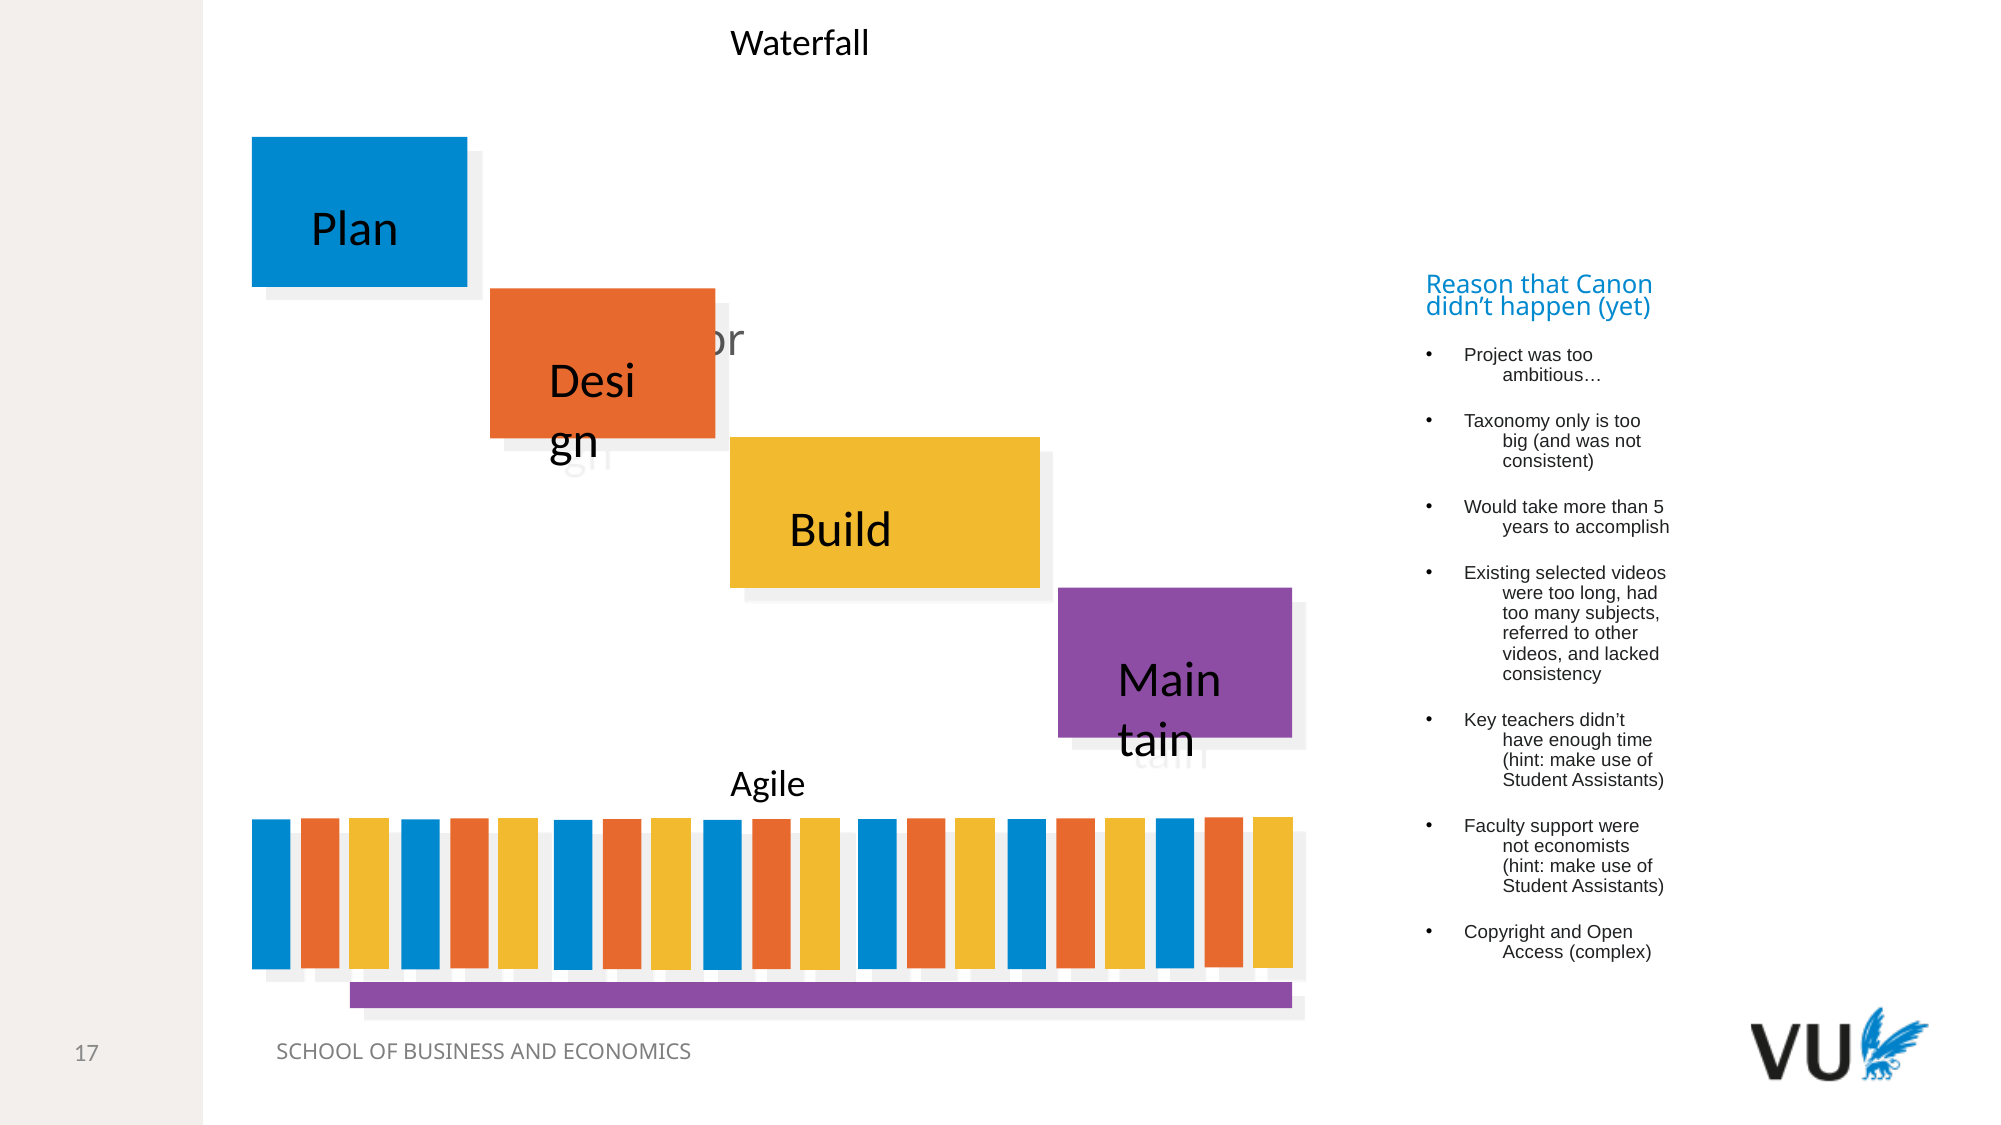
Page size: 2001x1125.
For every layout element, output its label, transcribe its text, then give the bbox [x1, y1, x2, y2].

text_box Agile [715, 751, 822, 813]
text_box [301, 818, 340, 969]
text_box [1204, 817, 1244, 968]
list Reason that Canon didn’t happen (yet) Project was too ambitious… Taxonomy only is too big (and was not consistent) Would take more than 5 years to accomplish Existing selected videos were too long, had too many subjects, referred to other videos, and lacked consistency Key teachers didn’t have enough time (hint: make use of Student Assistants) Faculty support were not economists (hint: make use of Student Assistants) Copyright and Open Access (complex) [1425, 276, 1927, 978]
text_box SCHOOL OF BUSINESS AND ECONOMICS [276, 977, 1413, 1125]
text_box [553, 819, 593, 970]
text_box [349, 818, 389, 969]
text_box [703, 819, 742, 970]
text_box [752, 819, 791, 970]
text_box [252, 819, 291, 970]
chart [271, 273, 1039, 974]
text_box [1056, 818, 1095, 969]
text_box [349, 982, 1293, 1009]
text_box [801, 819, 840, 970]
text_box [1105, 818, 1144, 969]
text_box Maintain [1058, 587, 1293, 738]
text_box [602, 819, 642, 970]
text_box [956, 818, 995, 969]
text_box [1155, 818, 1195, 969]
text_box [499, 818, 538, 969]
text_box [73, 977, 203, 1125]
text_box Plan [251, 136, 468, 287]
text_box [450, 818, 489, 969]
text_box [858, 819, 897, 970]
text_box [1007, 819, 1046, 970]
text_box [401, 819, 440, 970]
text_box Design [490, 288, 716, 439]
text_box [651, 819, 691, 970]
text_box [1253, 817, 1293, 968]
text_box Waterfall [715, 10, 887, 72]
text_box [907, 818, 946, 969]
text_box Build [730, 437, 1039, 588]
